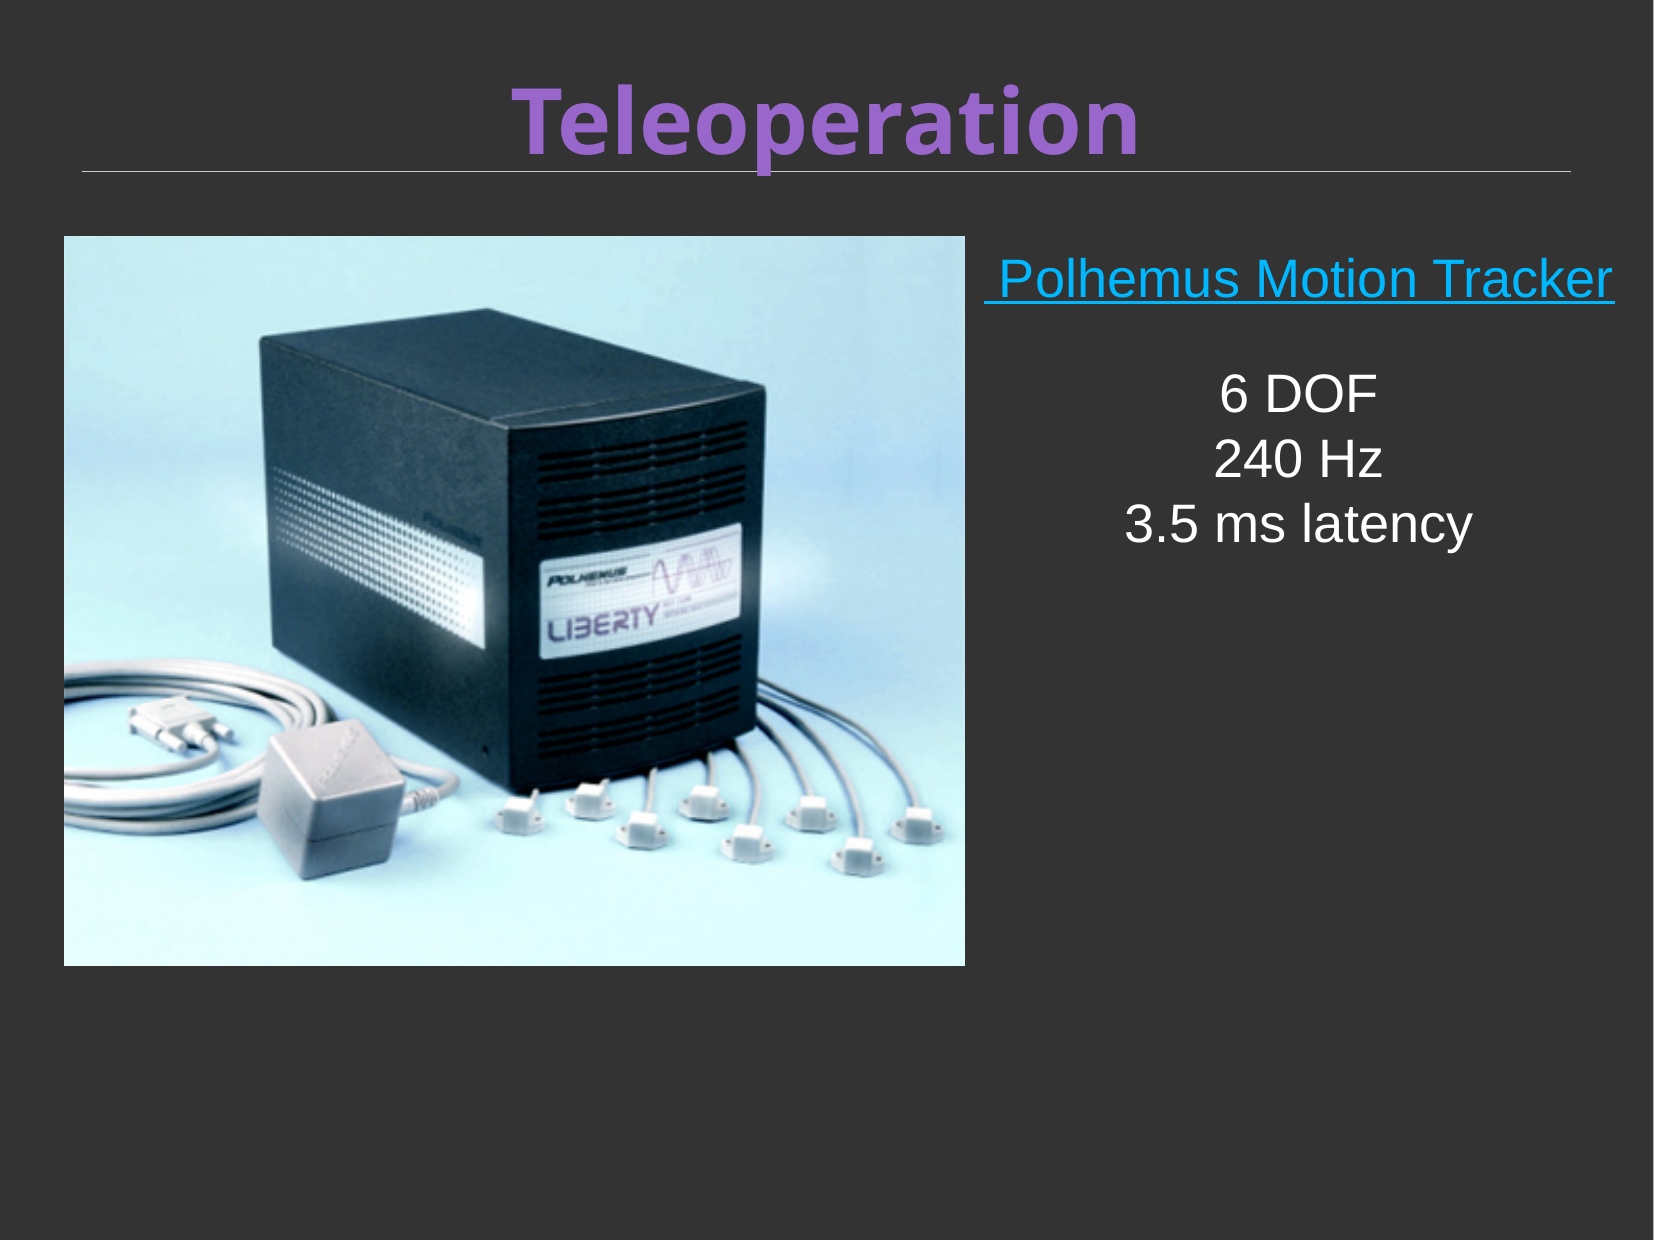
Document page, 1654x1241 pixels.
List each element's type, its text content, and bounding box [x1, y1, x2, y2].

picture [64, 236, 965, 966]
title Teleoperation [82, 49, 1571, 189]
text_box Polhemus Motion Tracker 6 DOF 240 Hz 3.5 ms latency [965, 236, 1636, 562]
